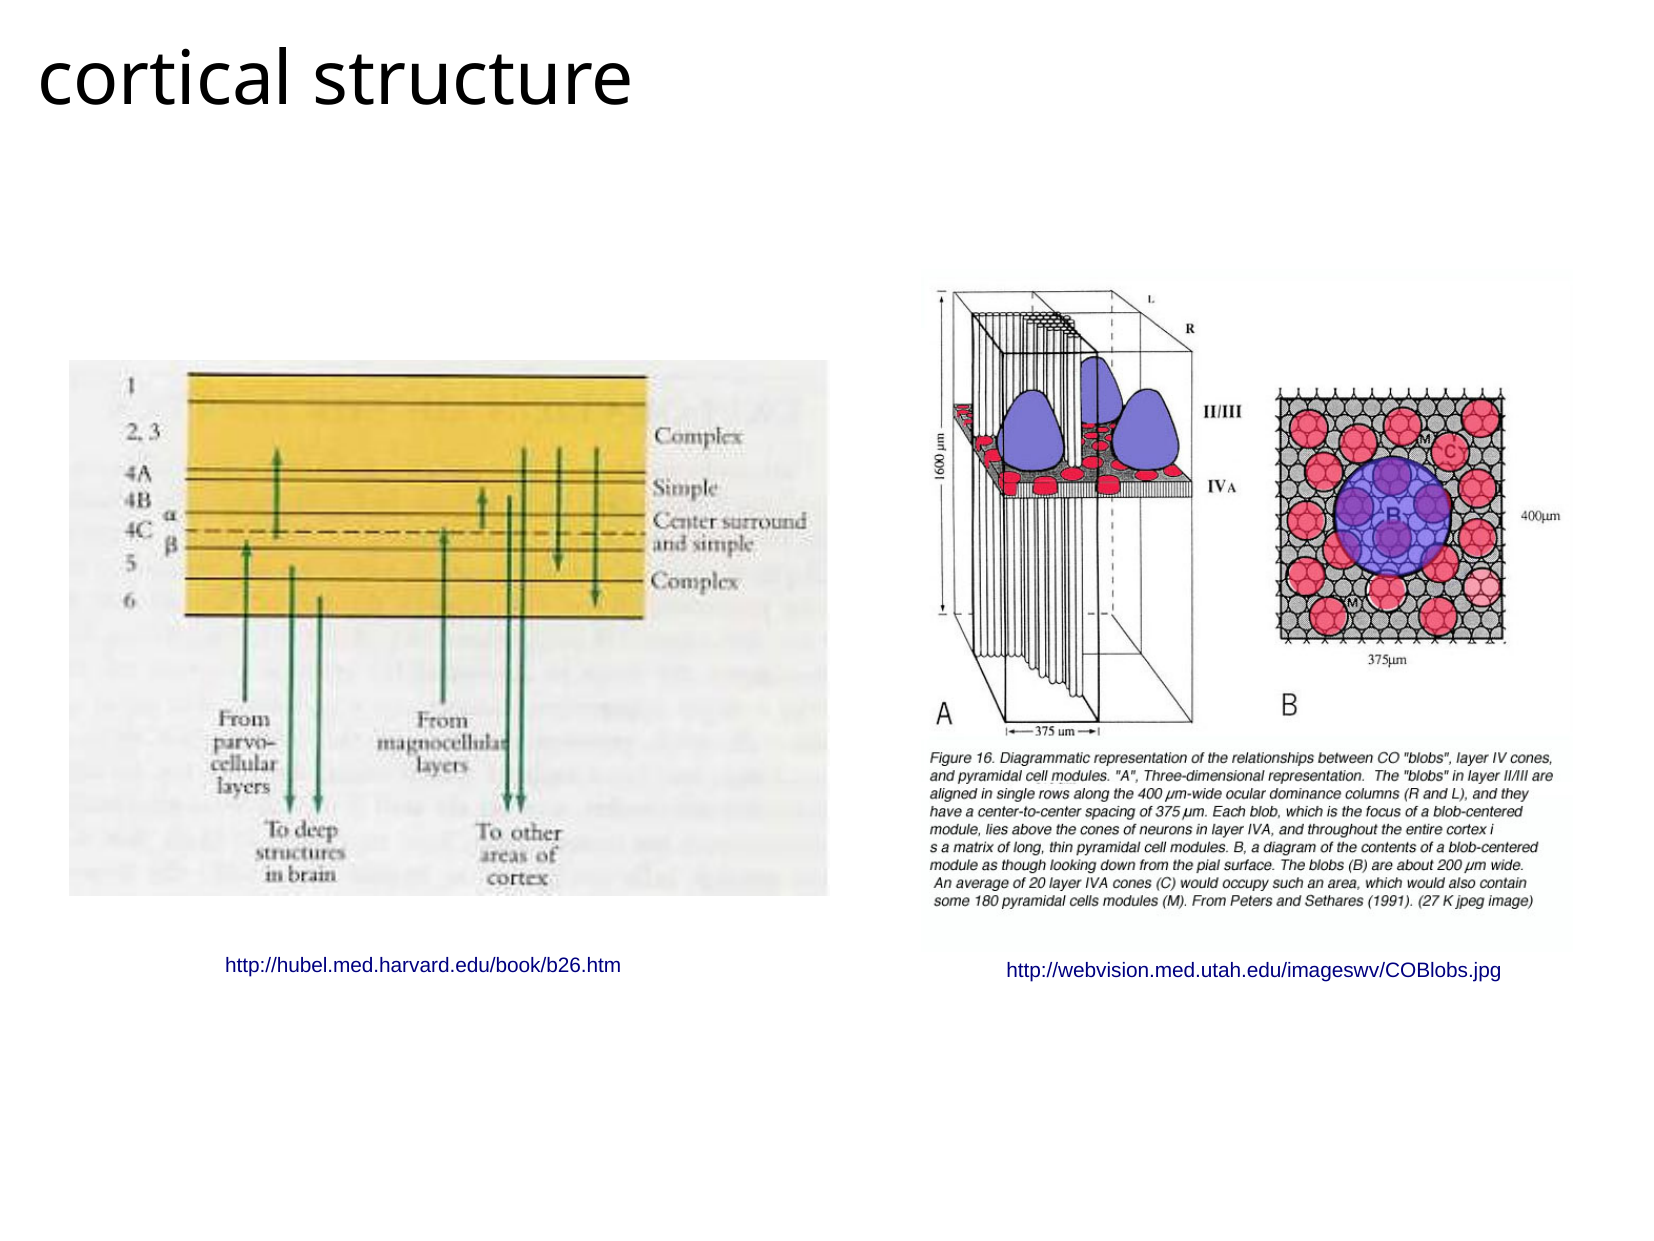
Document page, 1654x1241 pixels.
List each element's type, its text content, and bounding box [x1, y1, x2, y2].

picture [69, 360, 830, 896]
picture [921, 269, 1573, 952]
text_box http://webvision.med.utah.edu/imageswv/COBlobs.jpg [991, 951, 1517, 990]
text_box http://hubel.med.harvard.edu/book/b26.htm [210, 946, 637, 985]
title cortical structure [37, 0, 1613, 151]
